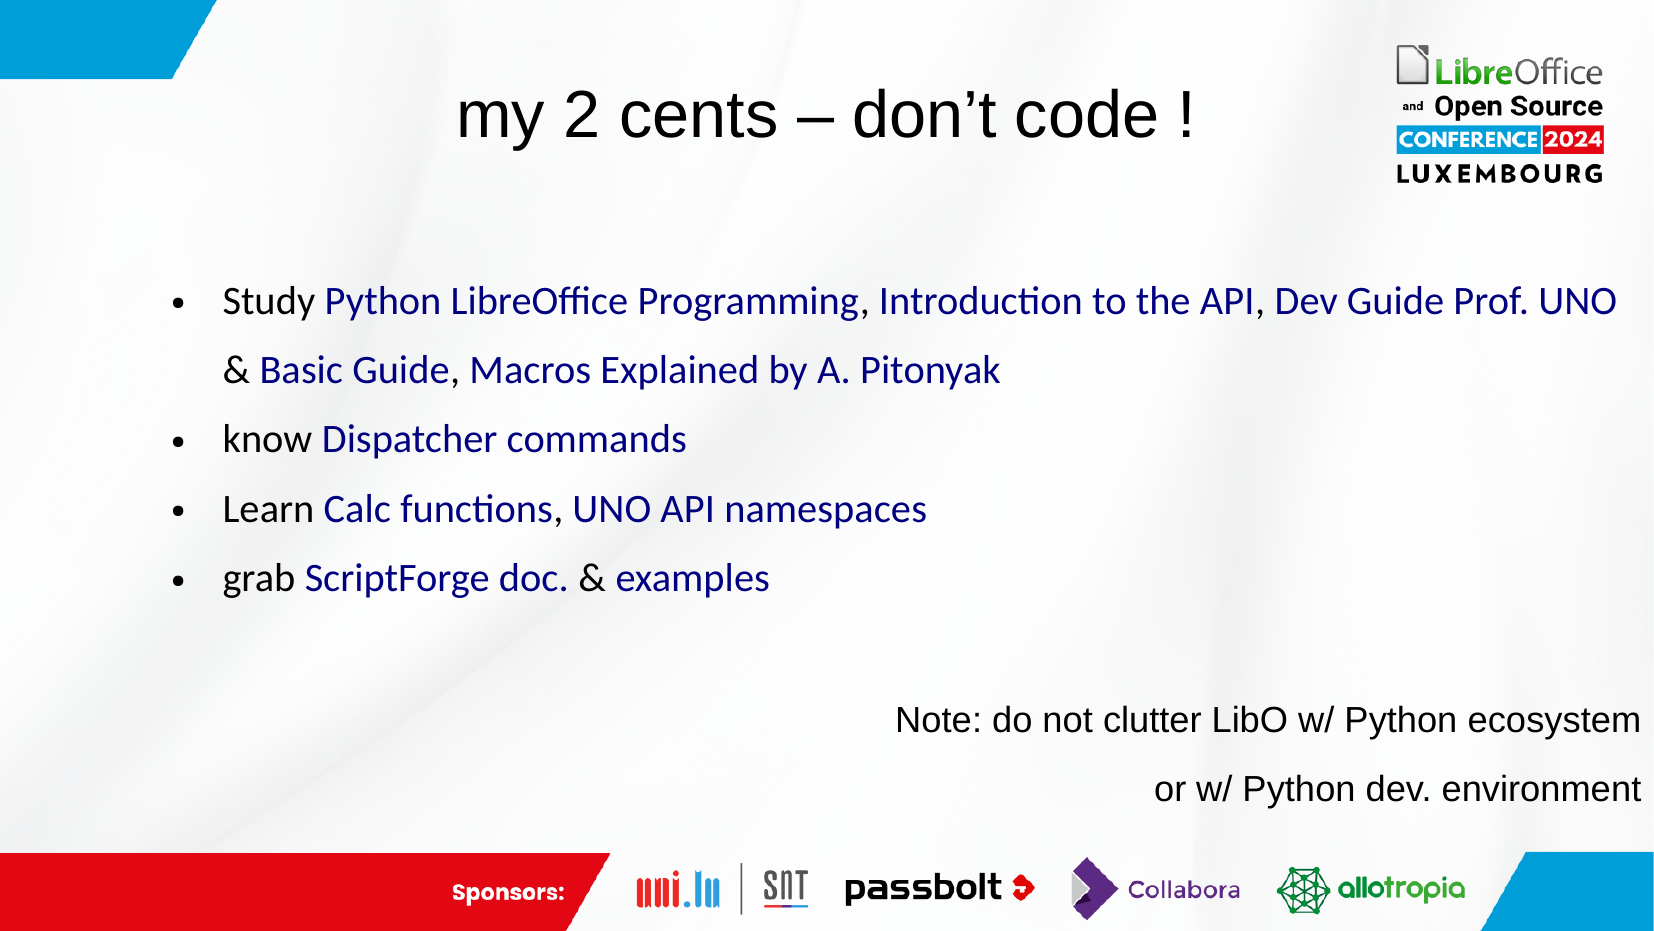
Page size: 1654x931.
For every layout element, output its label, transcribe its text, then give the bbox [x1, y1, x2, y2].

list Study Python LibreOffice Programming, Introduction to the API, Dev Guide Prof. UNO & Basic Guide, Macros Explained by A. Pitonyak know Dispatcher commands Learn Calc functions, UNO API namespaces grab ScriptForge doc. & examples Note: do not clutter LibO w/ Python ecosystem or w/ Python dev. environment [153, 196, 1642, 841]
picture [0, 0, 1654, 931]
title my 2 cents – don’t code ! [82, 37, 1571, 193]
